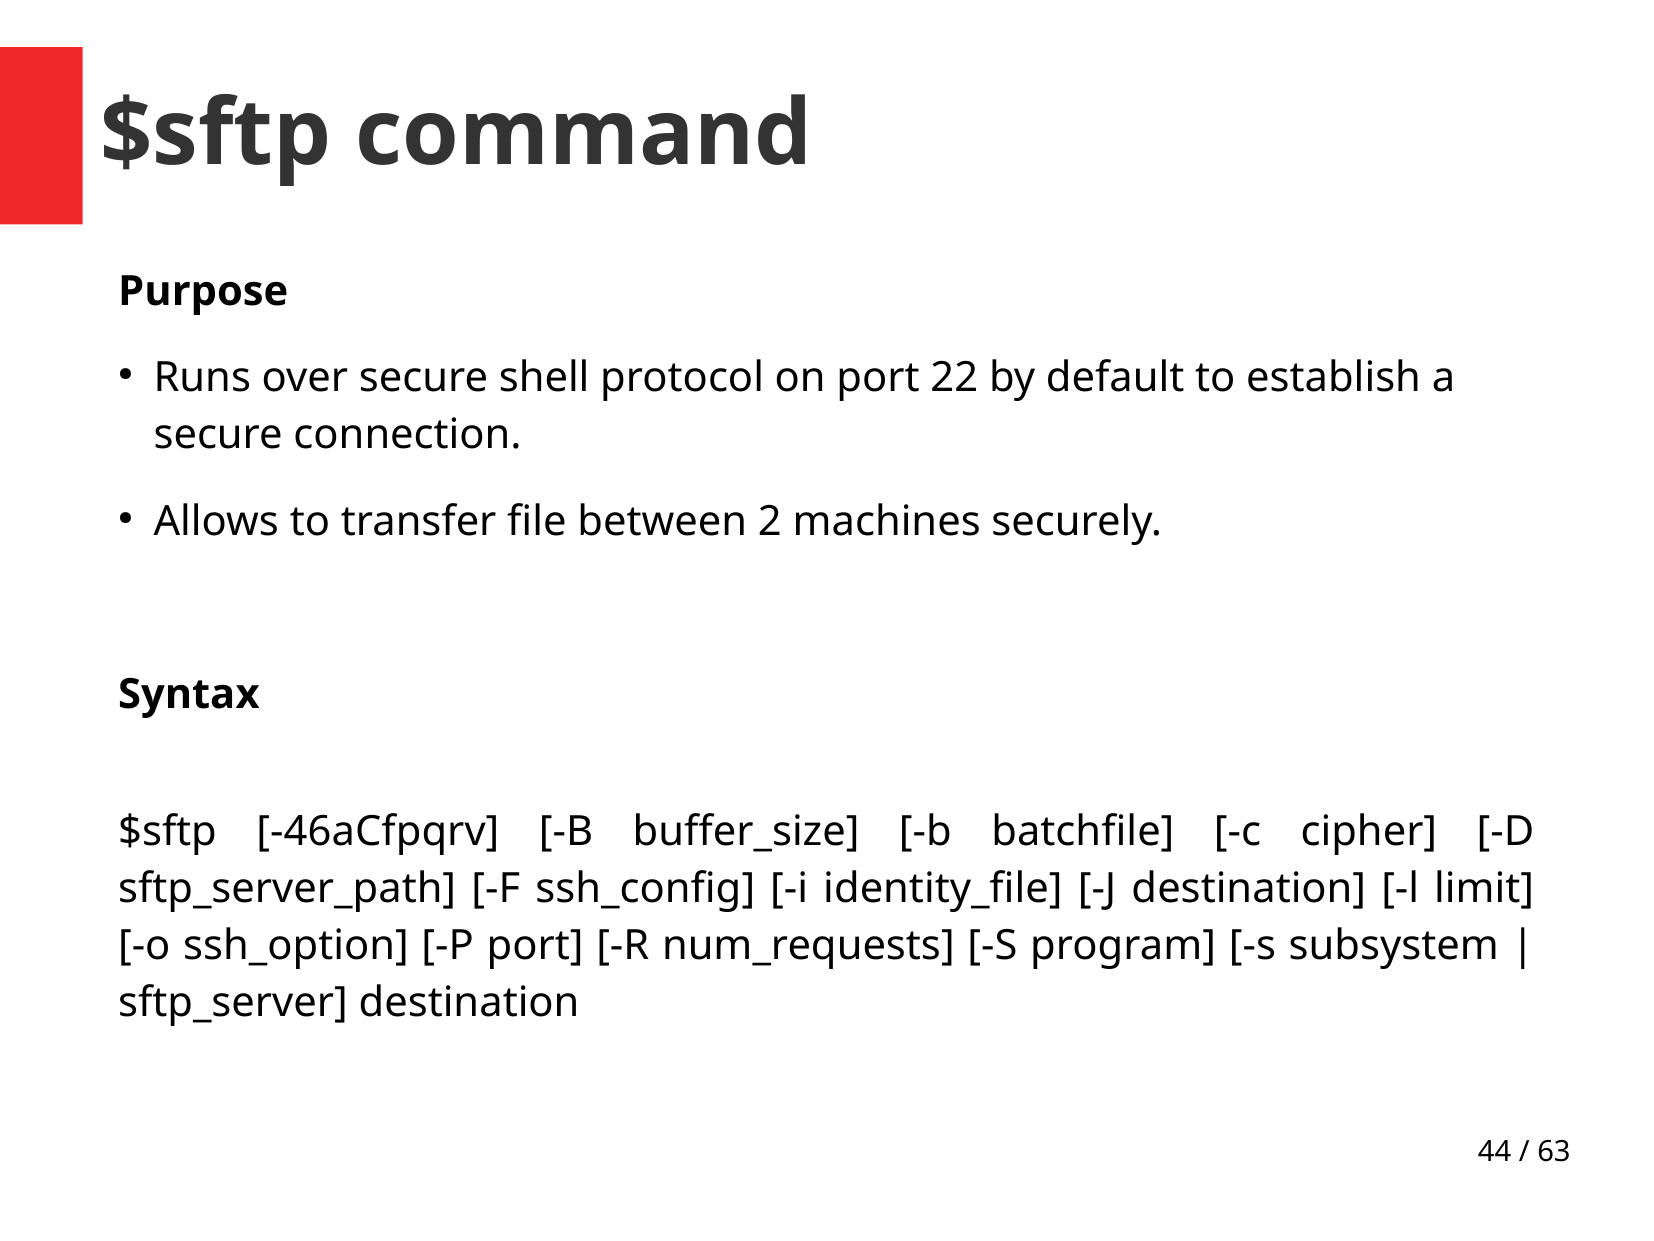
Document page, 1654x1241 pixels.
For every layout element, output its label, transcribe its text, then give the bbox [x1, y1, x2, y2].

subtitle Purpose Runs over secure shell protocol on port 22 by default to establish a secure connection. Allows to transfer file between 2 machines securely. Syntax $sftp [-46aCfpqrv] [-B buffer_size] [-b batchfile] [-c cipher] [-D sftp_server_path] [-F ssh_config] [-i identity_file] [-J destination] [-l limit] [-o ssh_option] [-P port] [-R num_requests] [-S program] [-s subsystem | sftp_server] destination [118, 260, 1536, 1063]
title $sftp command [100, 25, 1554, 233]
